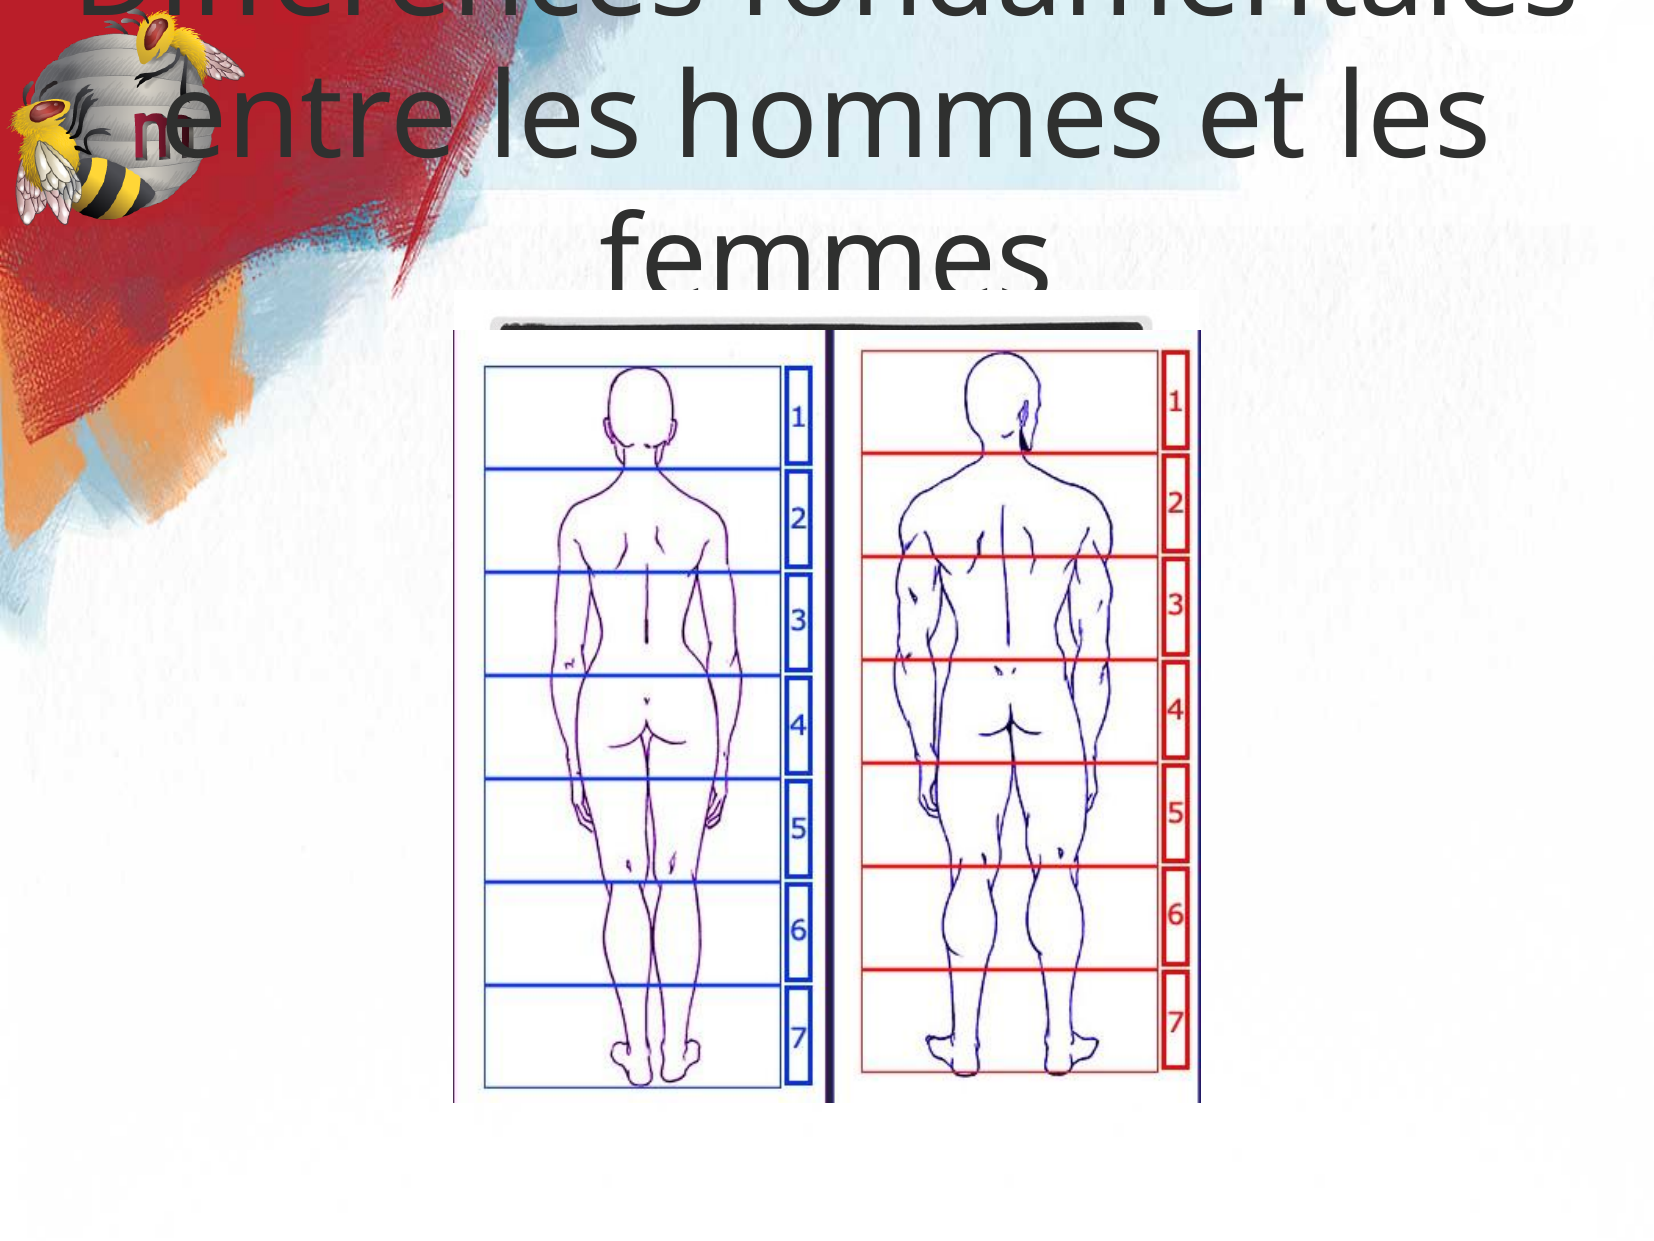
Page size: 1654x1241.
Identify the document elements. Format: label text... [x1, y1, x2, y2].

picture [0, 0, 1654, 1241]
title Différences fondamentales entre les hommes et les femmes [45, 0, 1609, 333]
